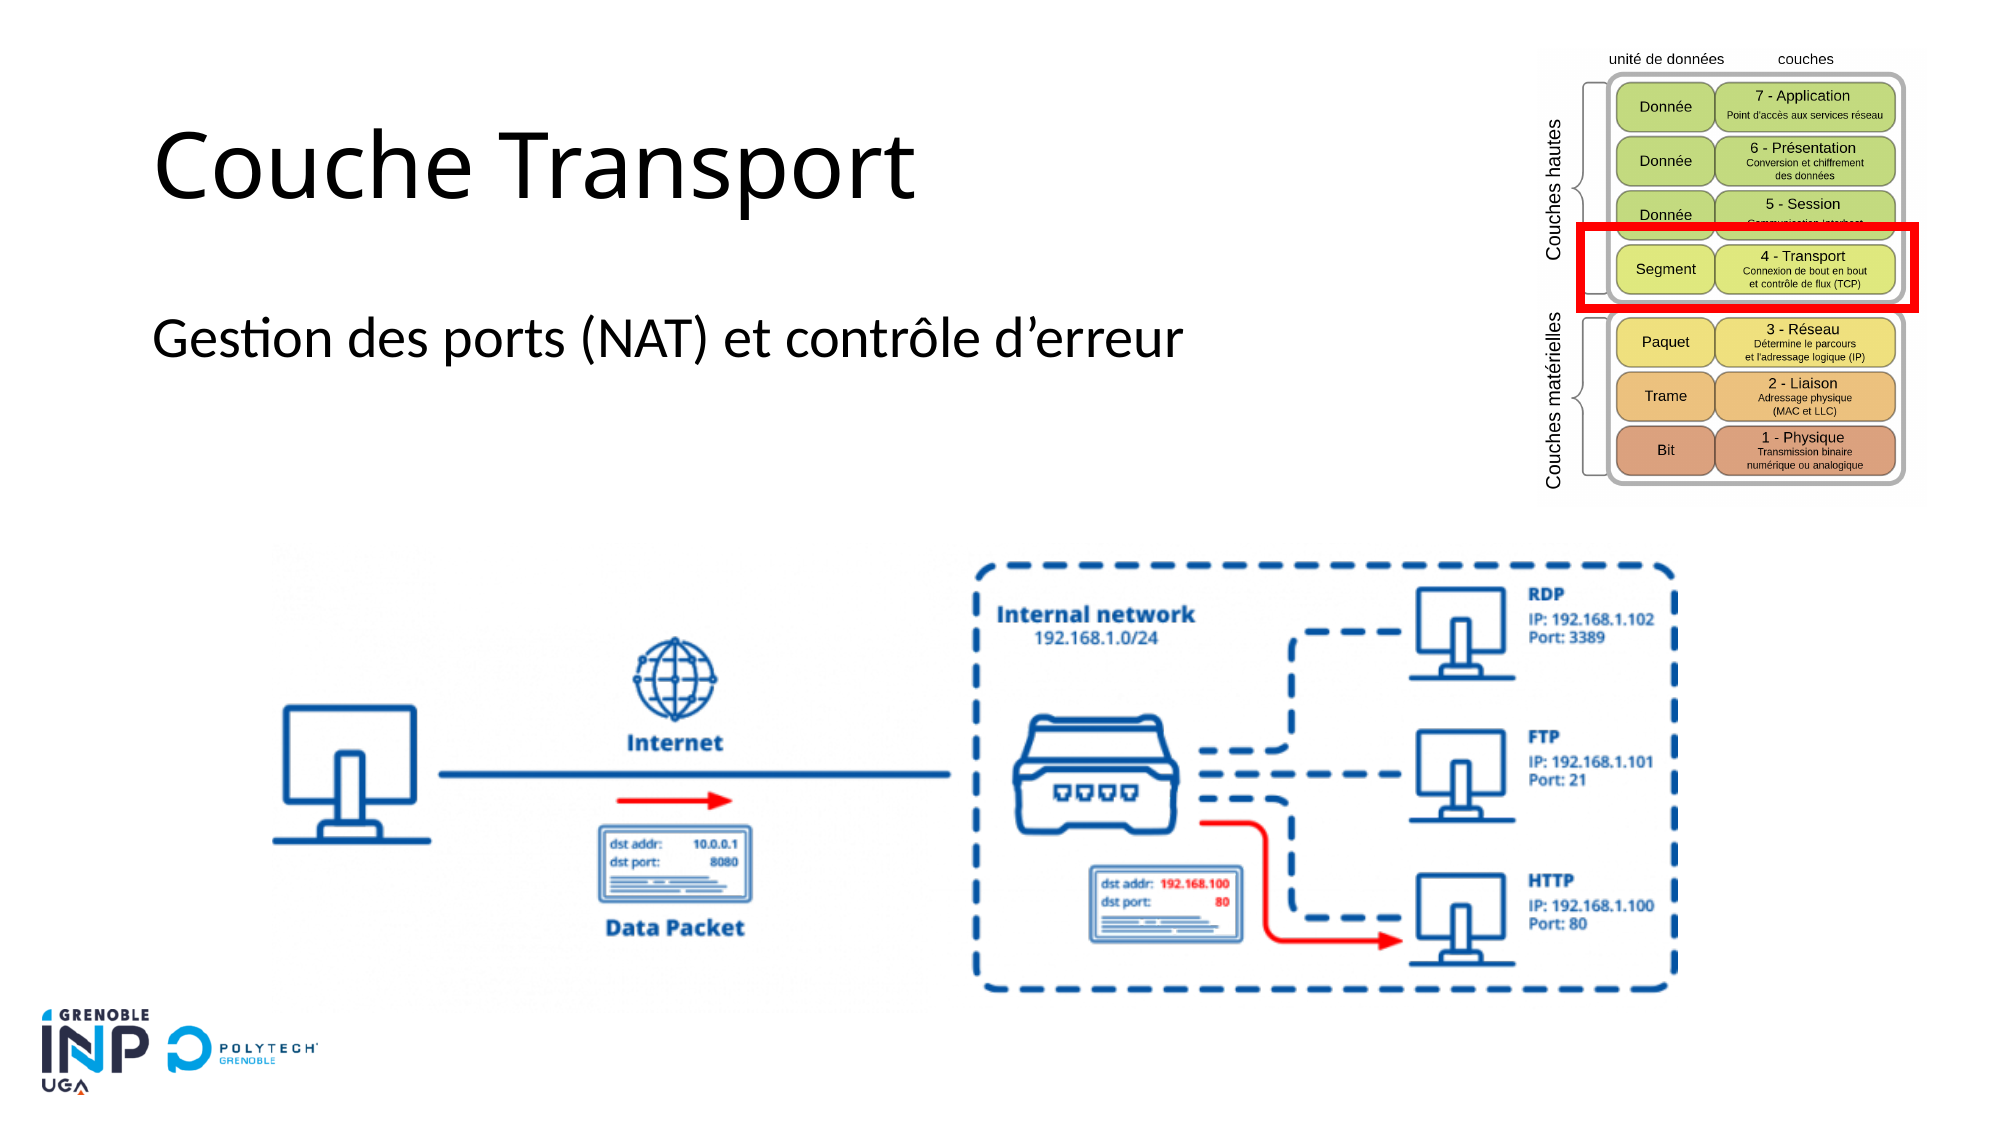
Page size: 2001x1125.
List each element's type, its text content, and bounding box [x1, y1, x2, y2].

title Couche Transport [137, 59, 1537, 278]
picture [42, 542, 1679, 1095]
list Gestion des ports (NAT) et contrôle d’erreur [137, 299, 1863, 1014]
picture [1537, 48, 1927, 507]
